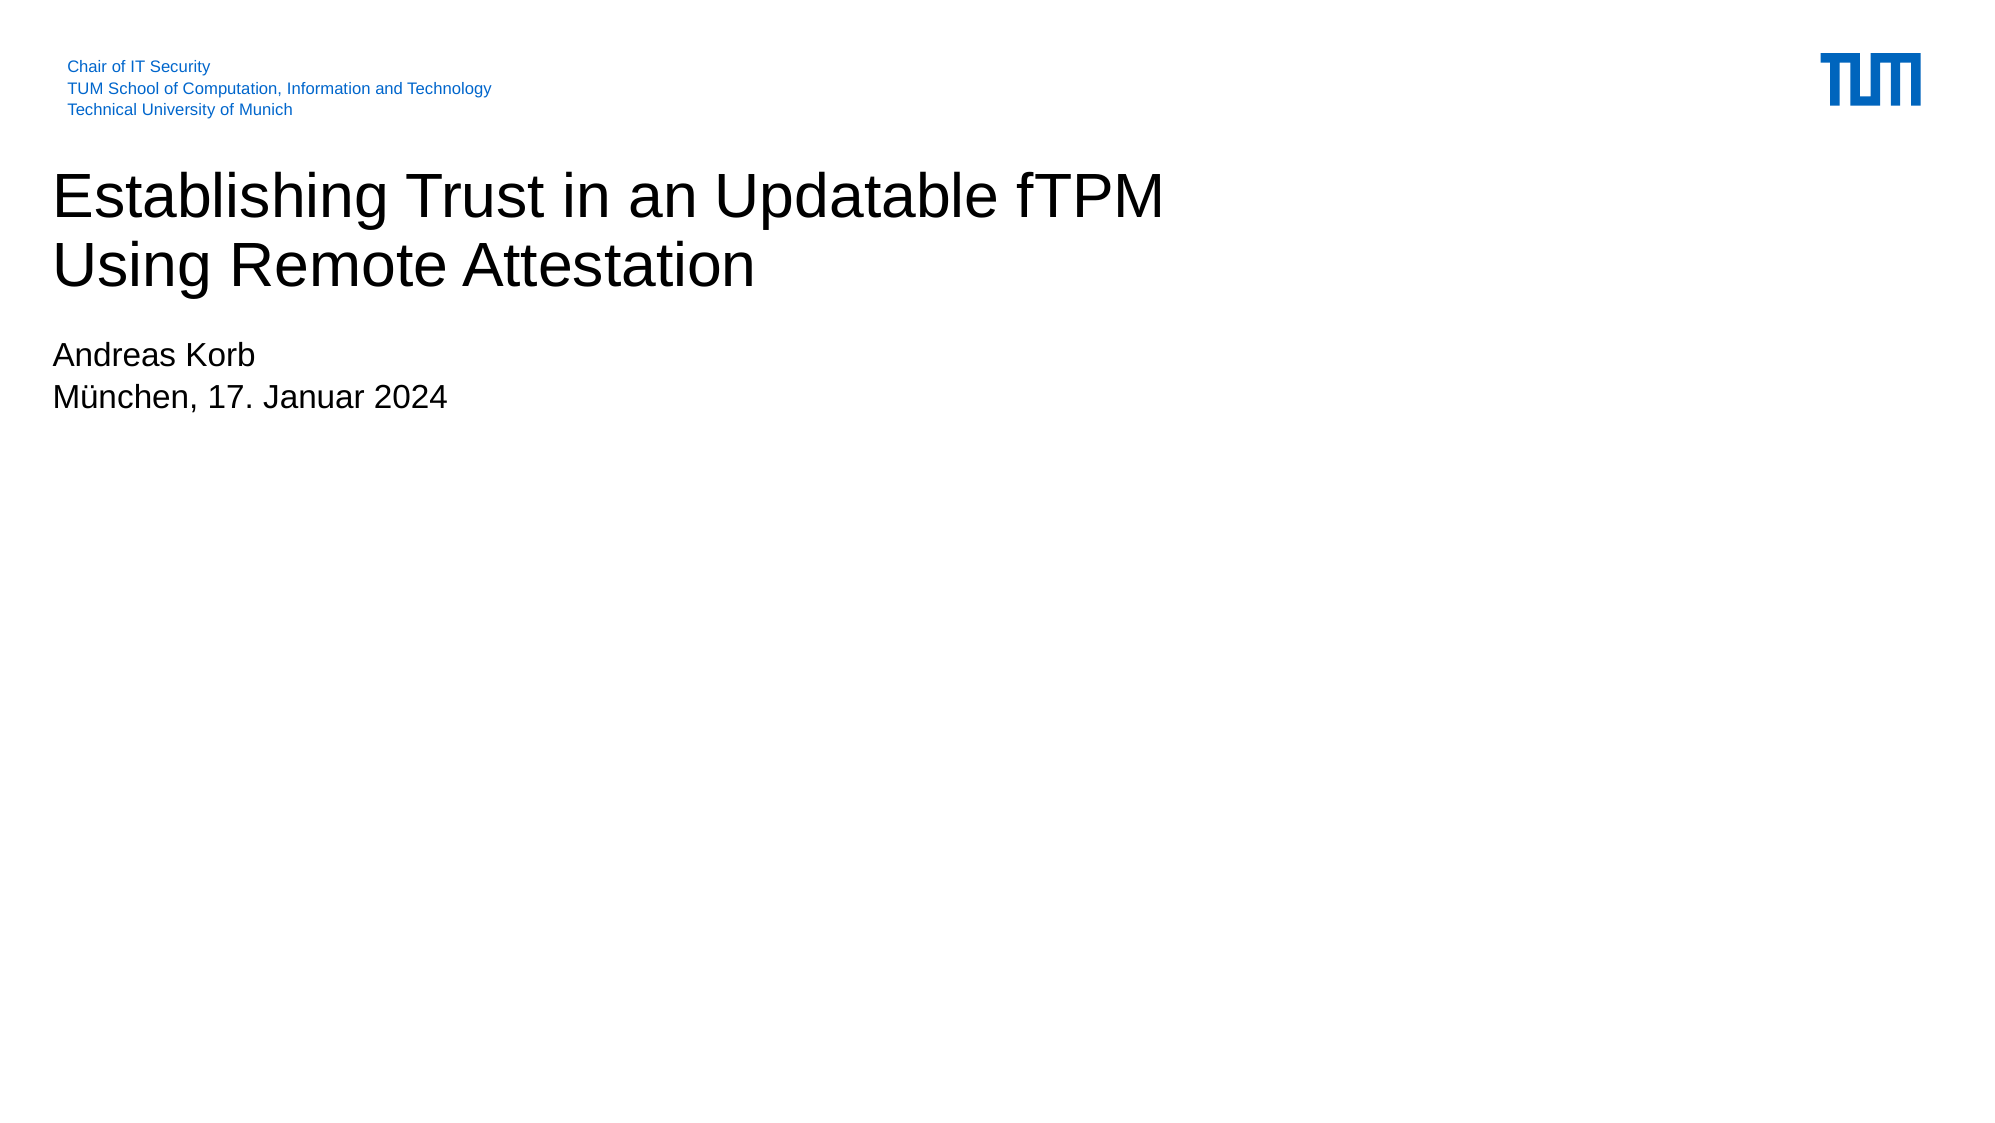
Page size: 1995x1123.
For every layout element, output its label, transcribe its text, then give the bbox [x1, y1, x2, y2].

title Establishing Trust in an Updatable fTPM Using Remote Attestation [52, 160, 1453, 301]
list Andreas Korb München, 17. Januar 2024 [52, 330, 1453, 508]
